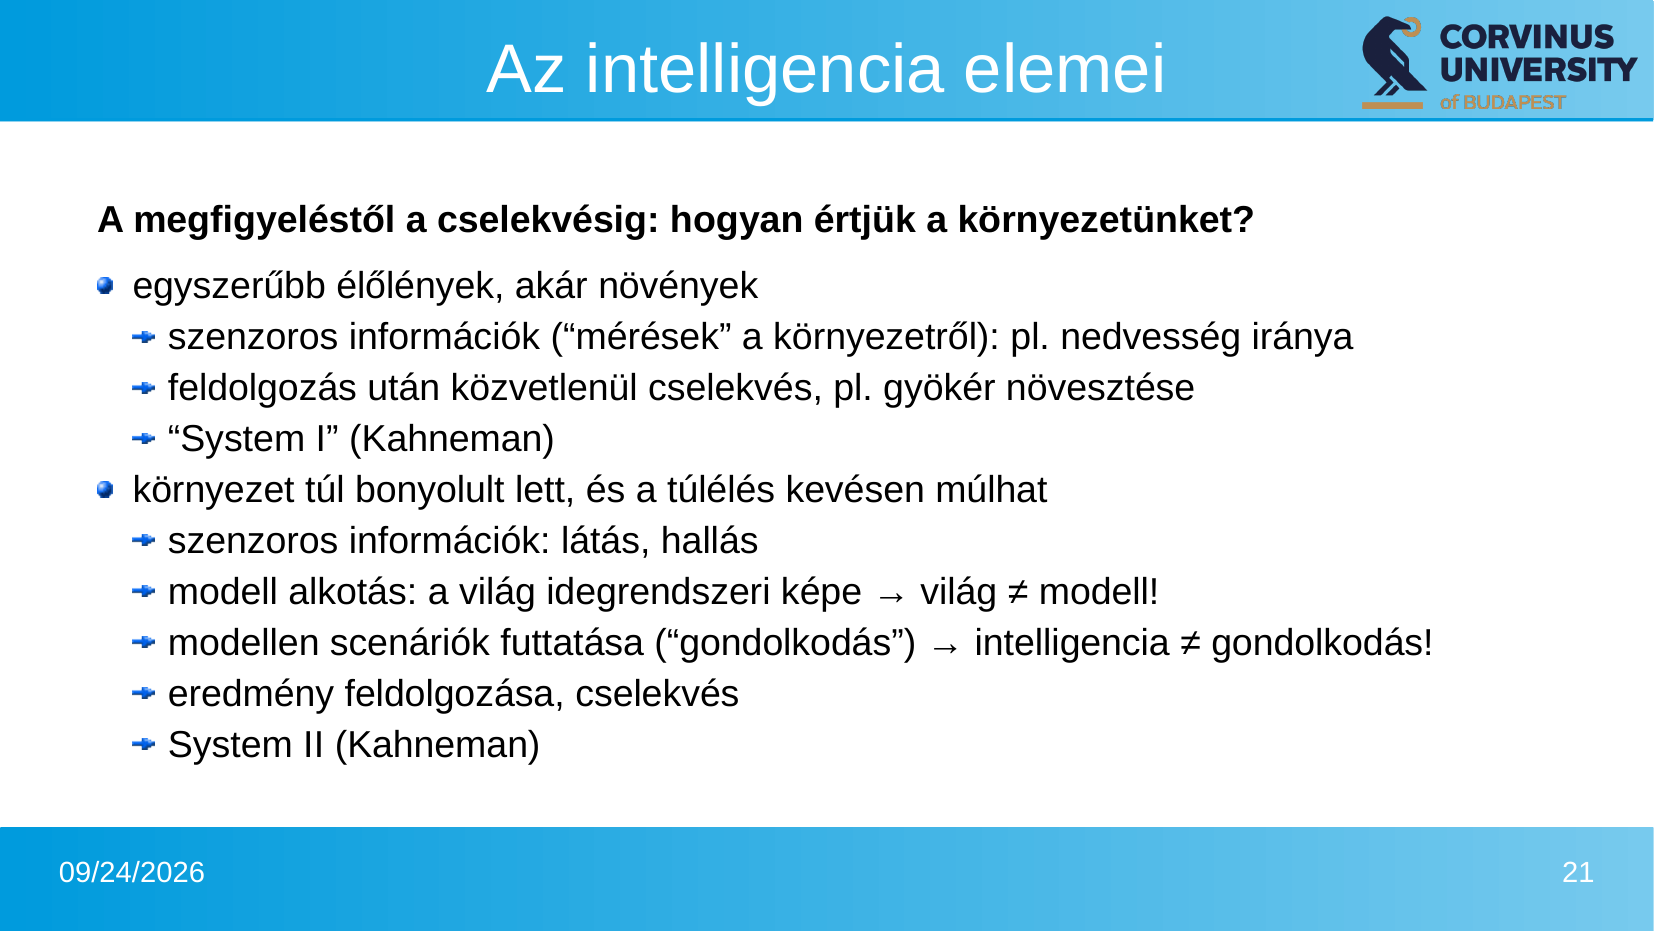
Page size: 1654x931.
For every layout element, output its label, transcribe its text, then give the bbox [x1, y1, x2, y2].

title Az intelligencia elemei [59, 29, 1362, 108]
picture [1362, 16, 1638, 109]
text_box A megfigyeléstől a cselekvésig: hogyan értjük a környezetünket? egyszerűbb élőlények, akár növények szenzoros információk (“mérések” a környezetről): pl. nedvesség iránya feldolgozás után közvetlenül cselekvés, pl. gyökér növesztése “System I” (Kahneman) környezet túl bonyolult lett, és a túlélés kevésen múlhat szenzoros információk: látás, hallás modell alkotás: a világ idegrendszeri képe → világ ≠ modell! modellen scenáriók futtatása (“gondolkodás”) → intelligencia ≠ gondolkodás! eredmény feldolgozása, cselekvés System II (Kahneman) [82, 191, 1578, 773]
